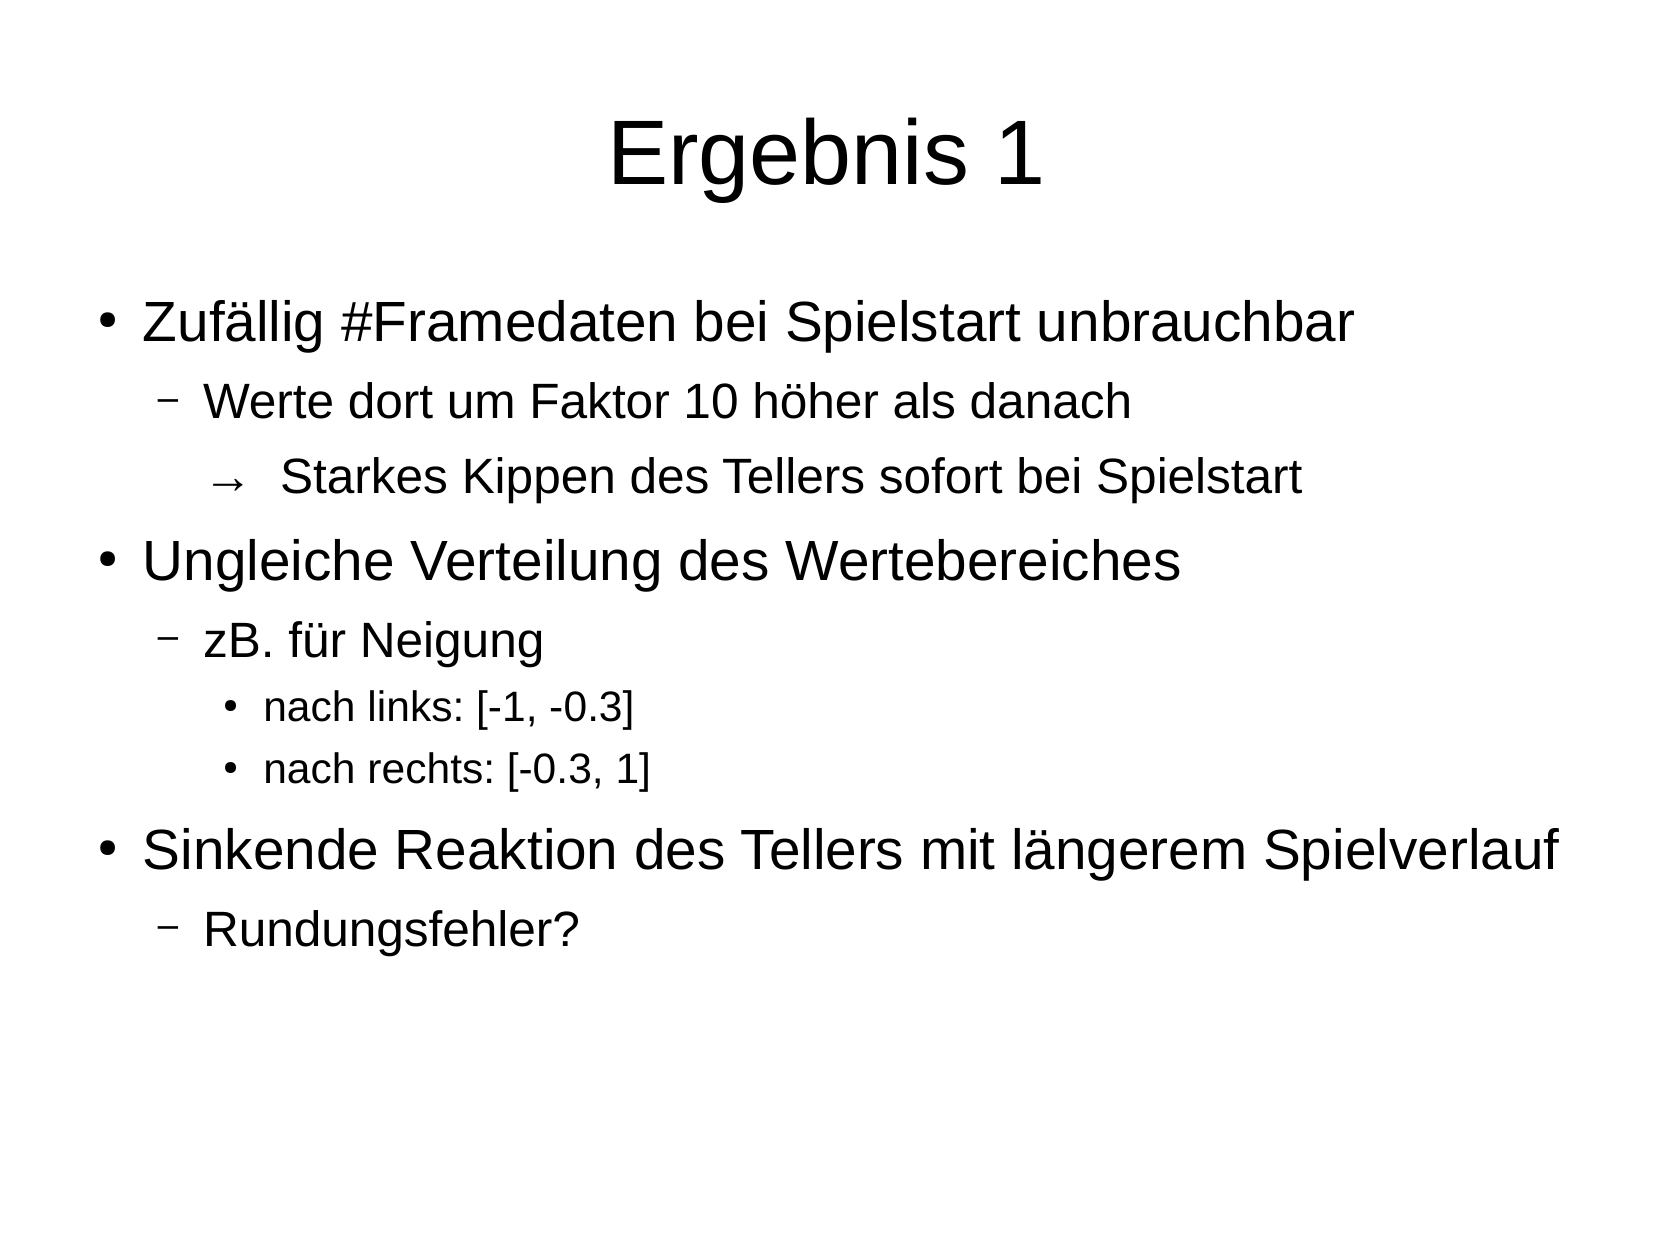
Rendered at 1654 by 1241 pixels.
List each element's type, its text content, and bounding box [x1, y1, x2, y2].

list Zufällig #Framedaten bei Spielstart unbrauchbar Werte dort um Faktor 10 höher als danach → Starkes Kippen des Tellers sofort bei Spielstart Ungleiche Verteilung des Wertebereiches zB. für Neigung nach links: [-1, -0.3] nach rechts: [-0.3, 1] Sinkende Reaktion des Tellers mit längerem Spielverlauf Rundungsfehler? [82, 290, 1571, 1010]
title Ergebnis 1 [82, 49, 1571, 257]
